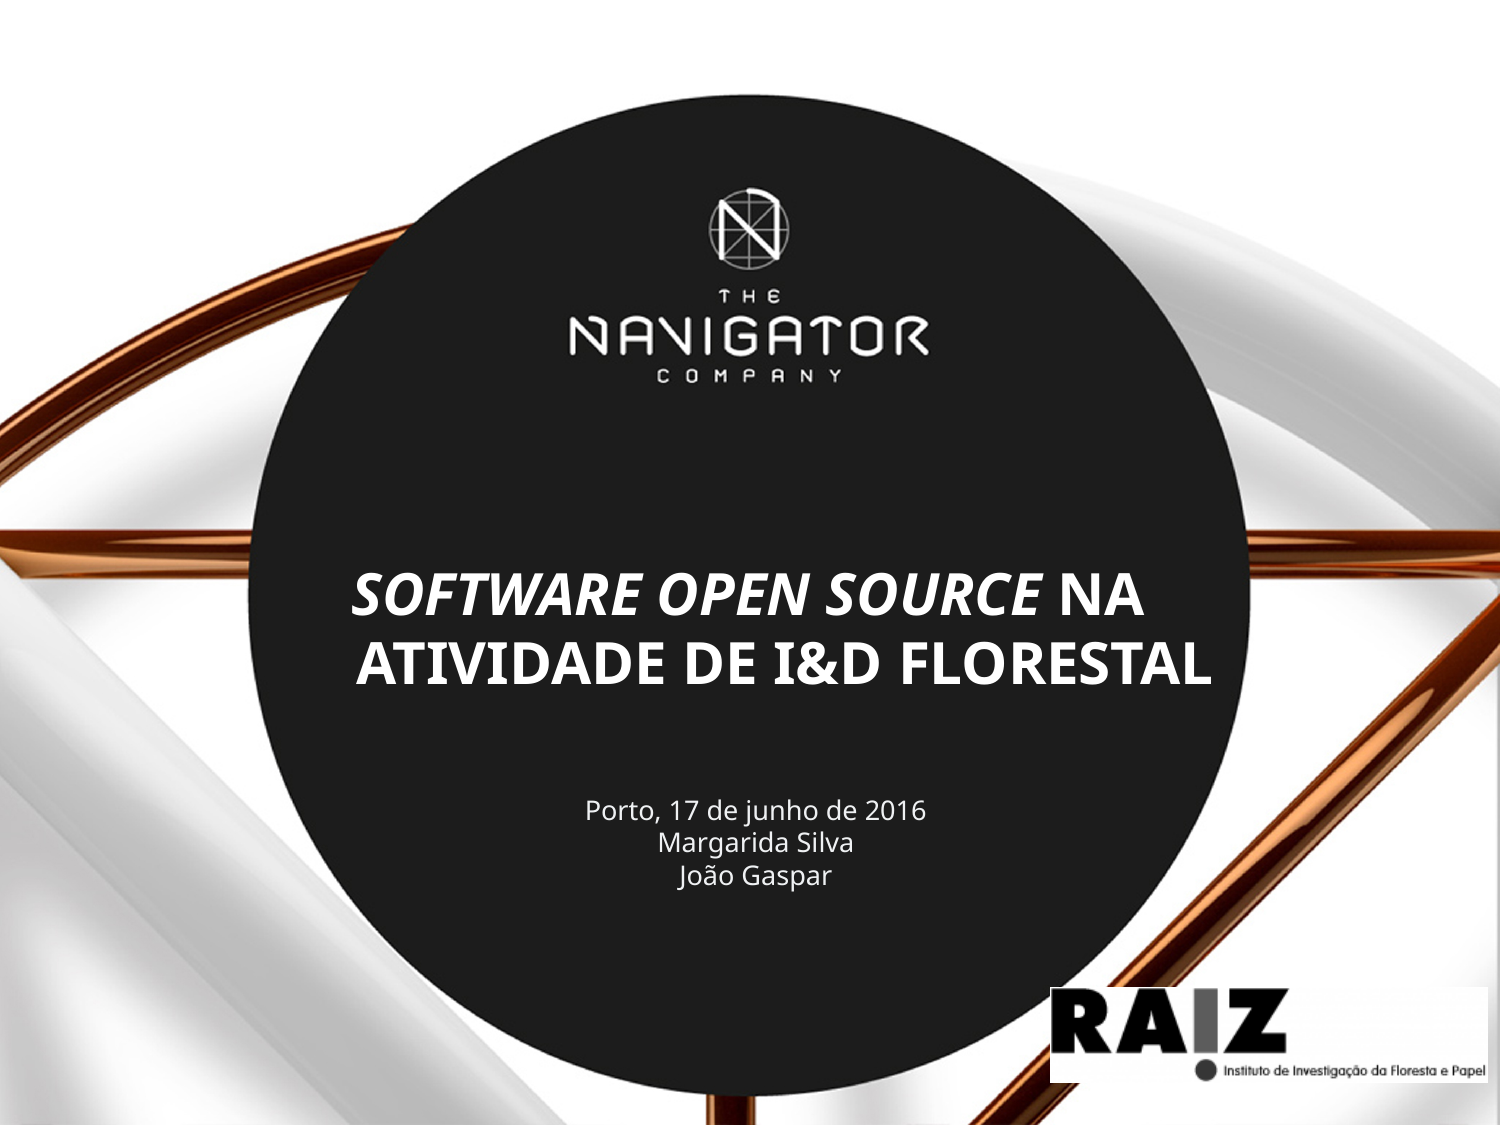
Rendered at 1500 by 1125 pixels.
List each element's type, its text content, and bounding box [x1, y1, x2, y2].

list Porto, 17 de junho de 2016 Margarida Silva João Gaspar [417, 877, 1083, 988]
title SOFTWARE OPEN SOURCE na ATIVIDADE DE I&D Florestal [245, 522, 1252, 732]
picture [0, 0, 1500, 1125]
